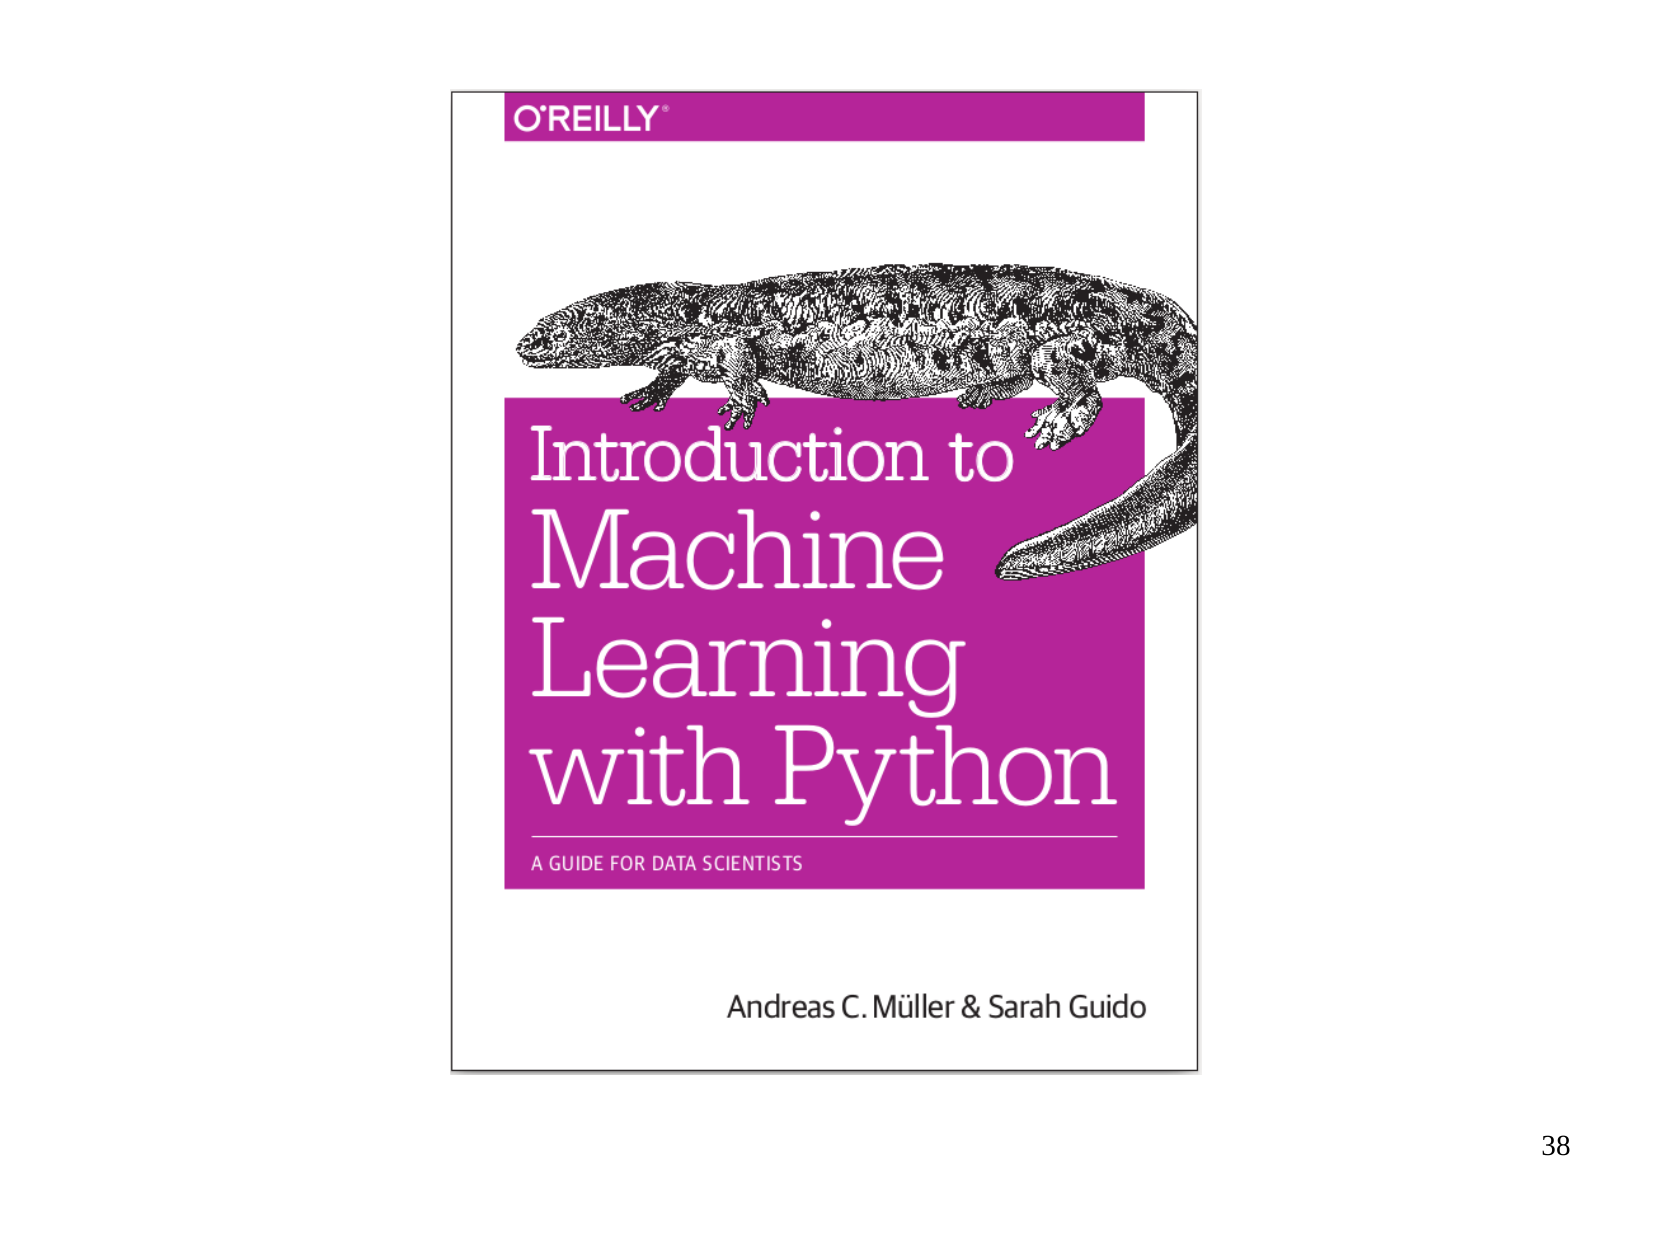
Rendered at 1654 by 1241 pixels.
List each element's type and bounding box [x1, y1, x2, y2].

picture [450, 89, 1202, 1075]
